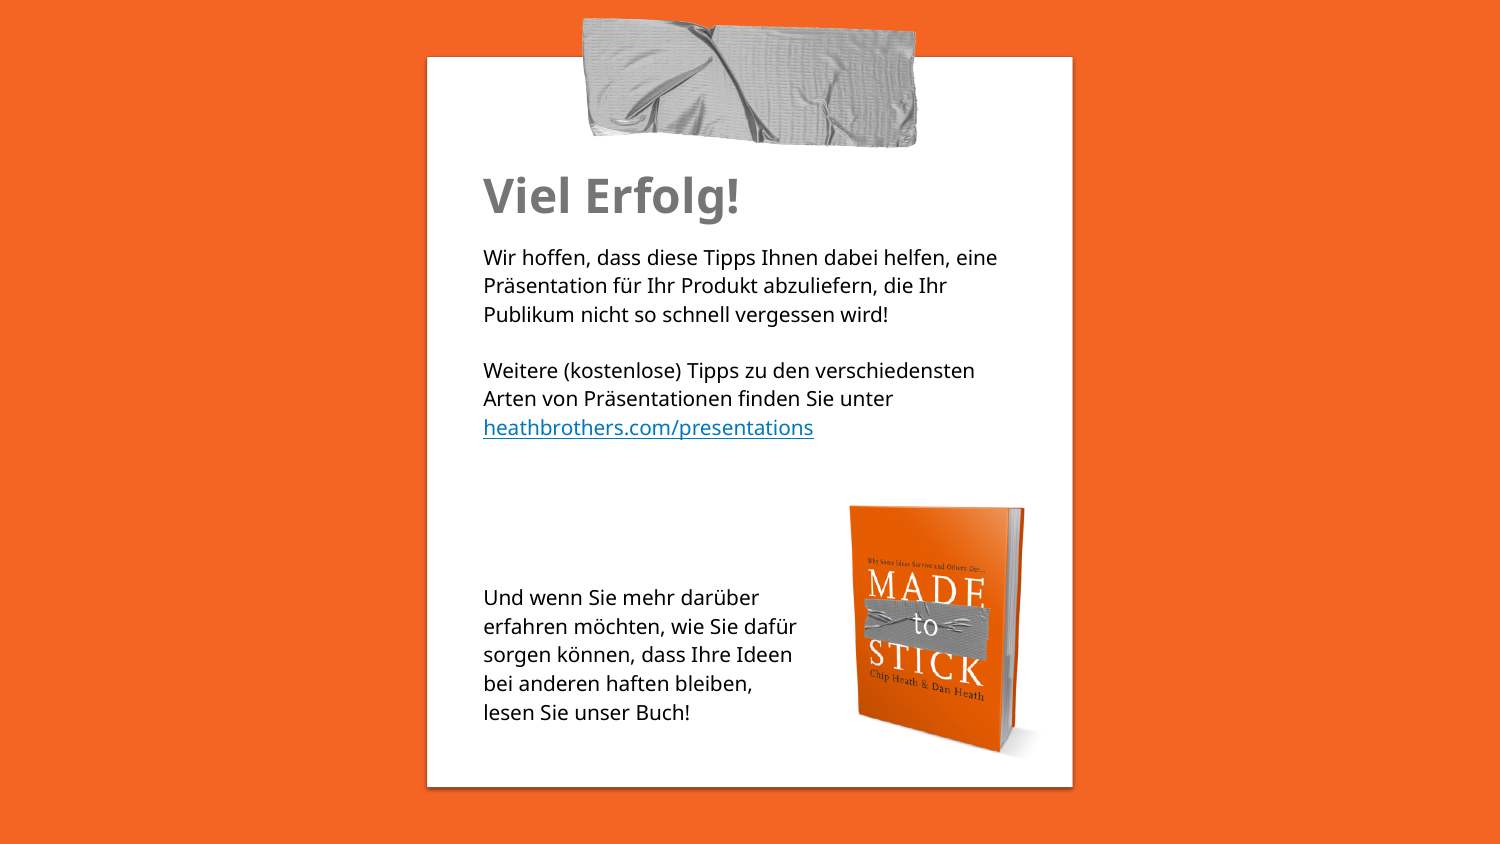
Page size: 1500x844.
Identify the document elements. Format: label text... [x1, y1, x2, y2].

picture [401, 16, 1099, 817]
text_box Und wenn Sie mehr darüber erfahren möchten, wie Sie dafür sorgen können, dass Ihre Ideen bei anderen haften bleiben, lesen Sie unser Buch! [468, 573, 814, 740]
text_box Viel Erfolg! [468, 112, 1032, 225]
list Wir hoffen, dass diese Tipps Ihnen dabei helfen, eine Präsentation für Ihr Produkt abzuliefern, die Ihr Publikum nicht so schnell vergessen wird! Weitere (kostenlose) Tipps zu den verschiedensten Arten von Präsentationen finden Sie unter heathbrothers.com/presentations [468, 225, 1032, 494]
